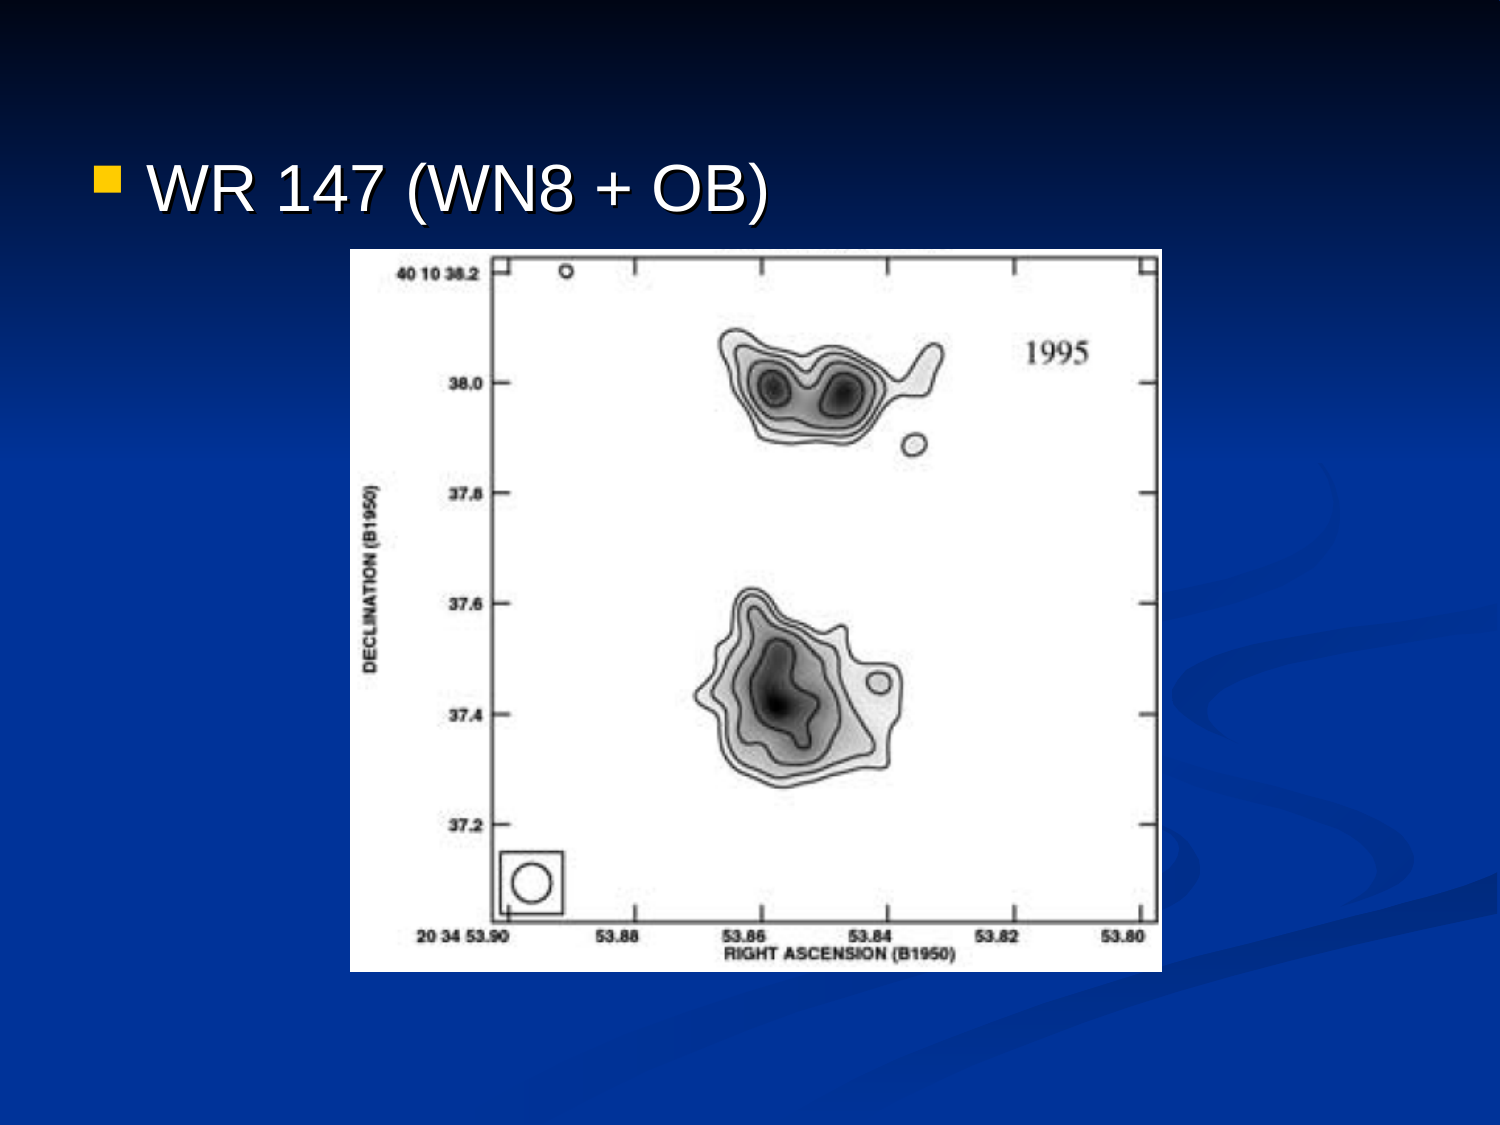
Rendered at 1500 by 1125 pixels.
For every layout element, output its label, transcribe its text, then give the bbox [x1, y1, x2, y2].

picture [350, 249, 1162, 972]
list WR 147 (WN8 + OB) [75, 137, 1426, 1005]
